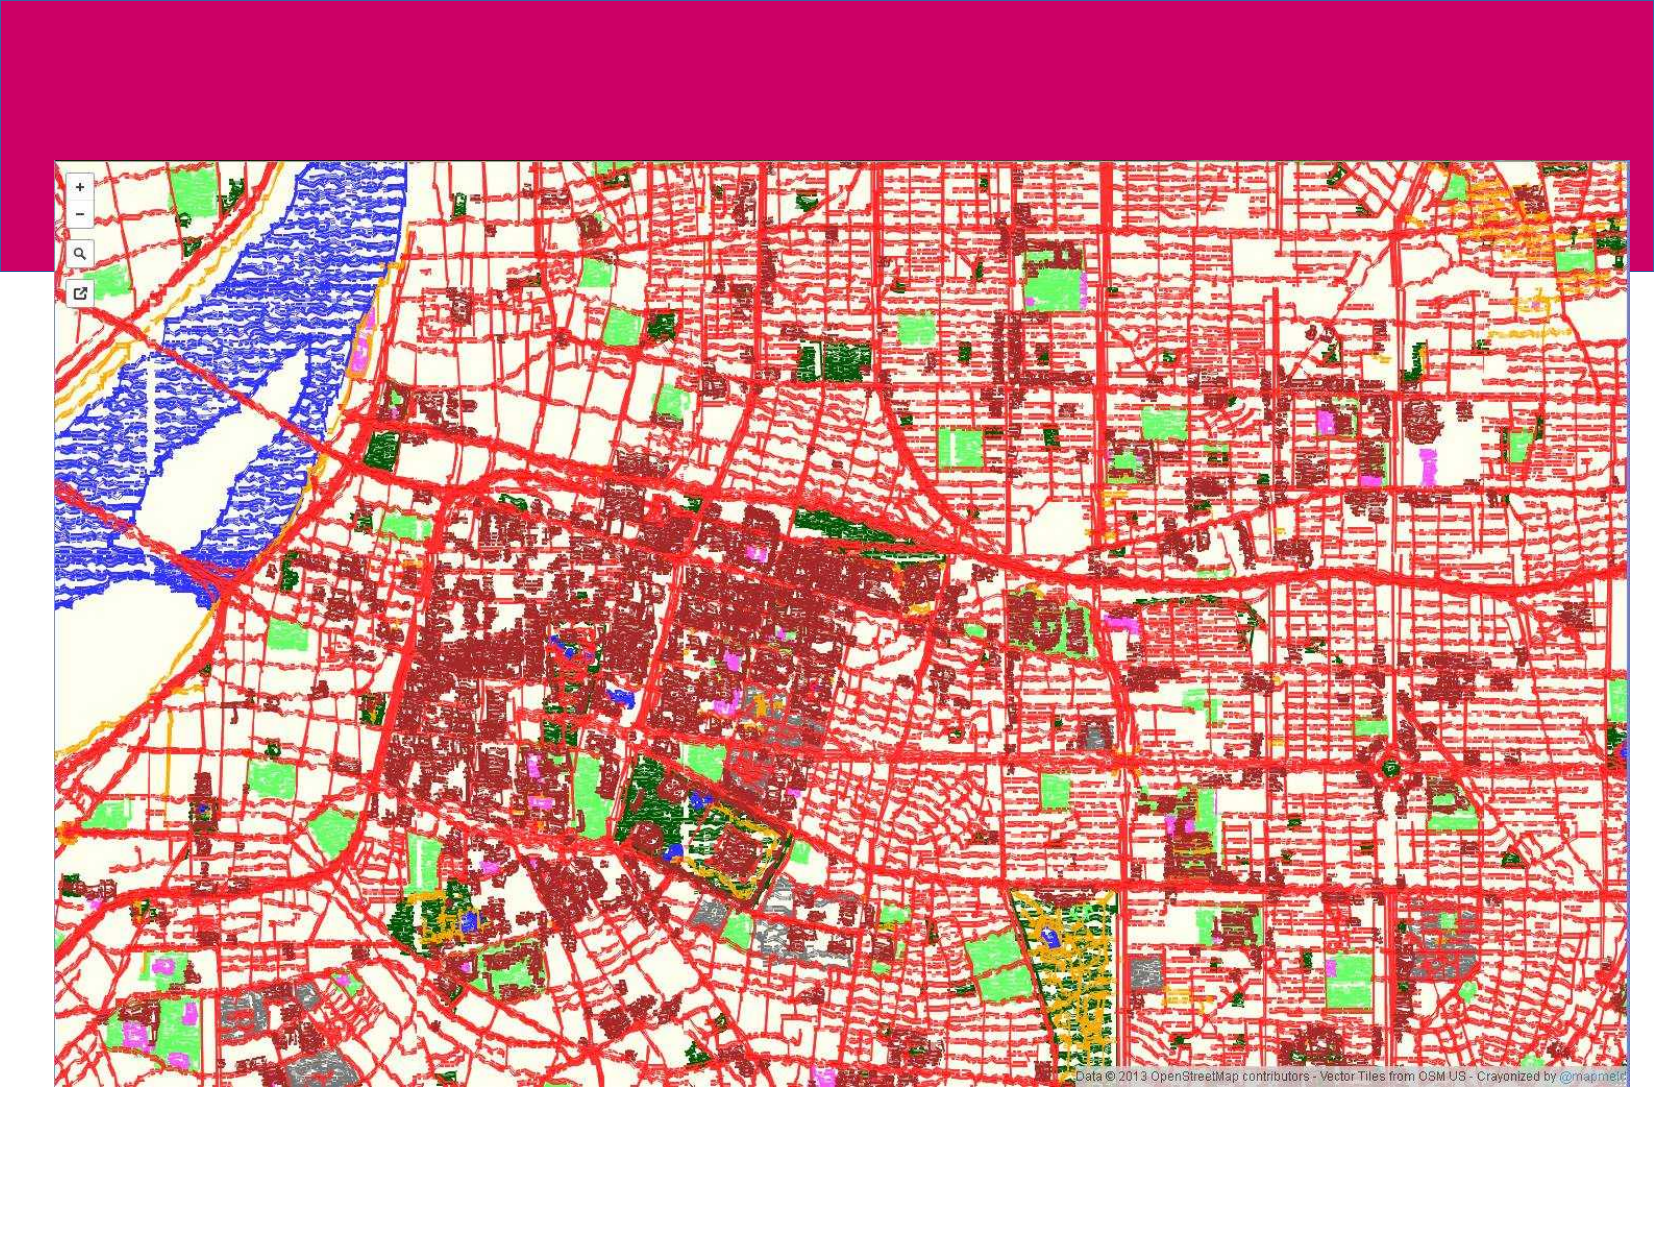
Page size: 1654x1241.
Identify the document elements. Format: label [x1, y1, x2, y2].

picture [54, 160, 1630, 1087]
